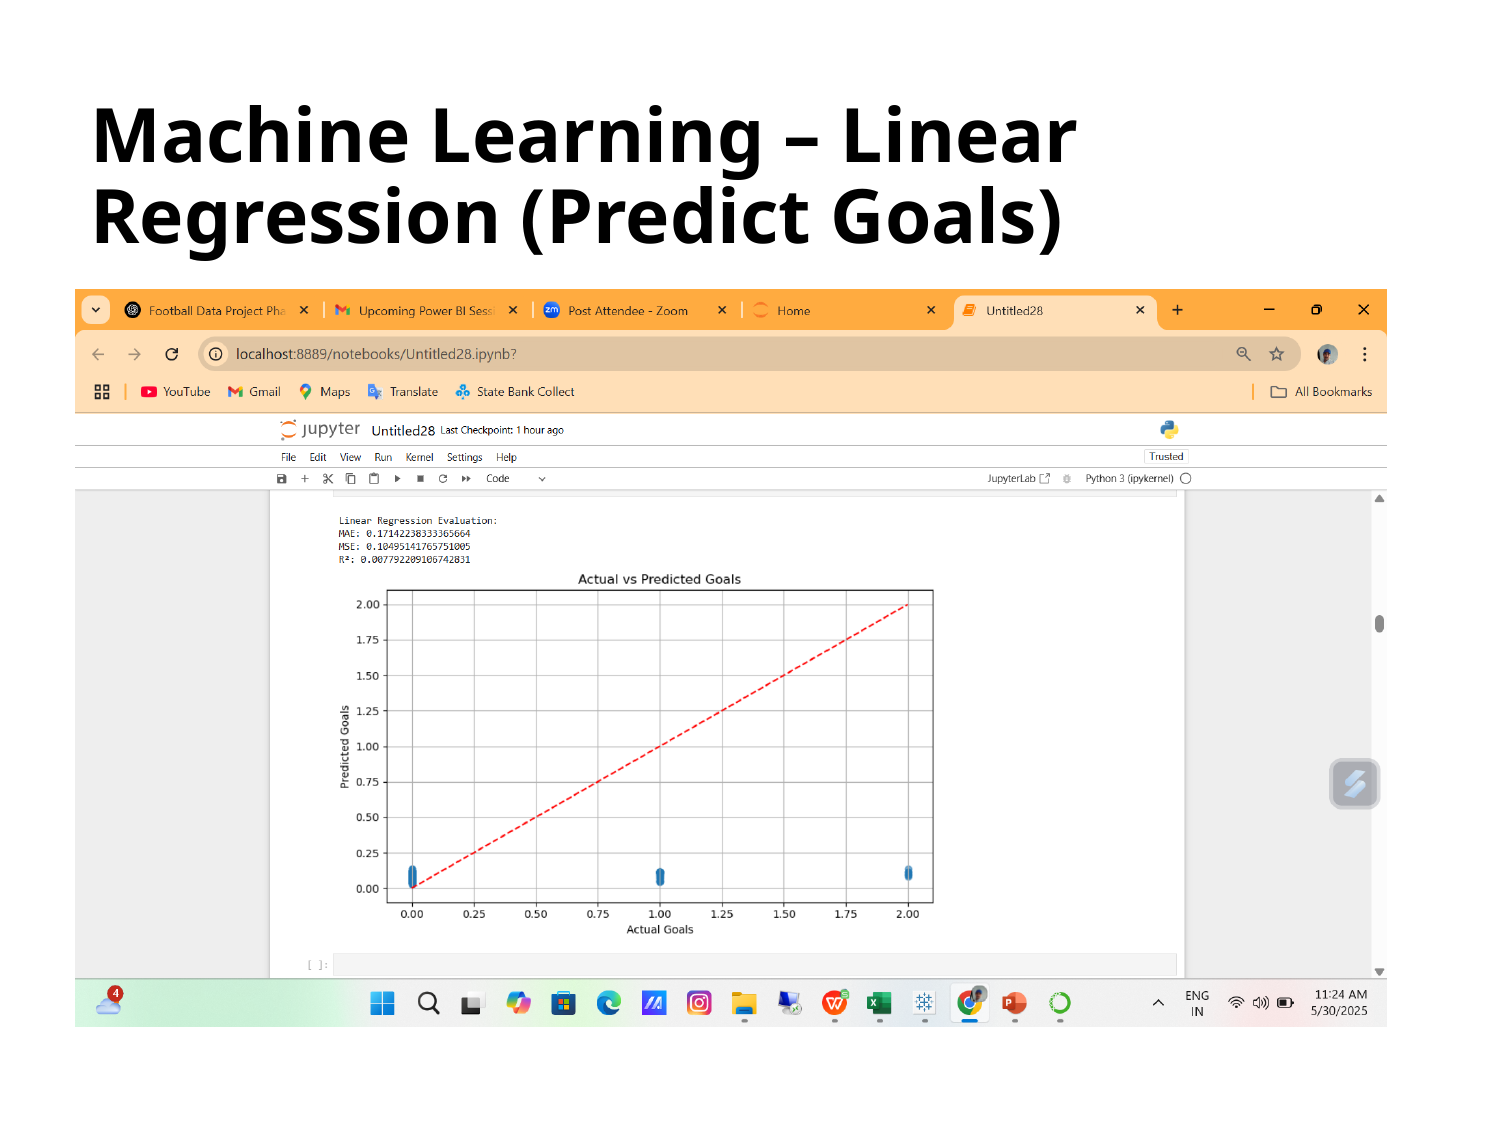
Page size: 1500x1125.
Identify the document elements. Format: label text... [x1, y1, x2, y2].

title Machine Learning – Linear Regression (Predict Goals) [75, 90, 1387, 276]
picture [75, 289, 1387, 1027]
